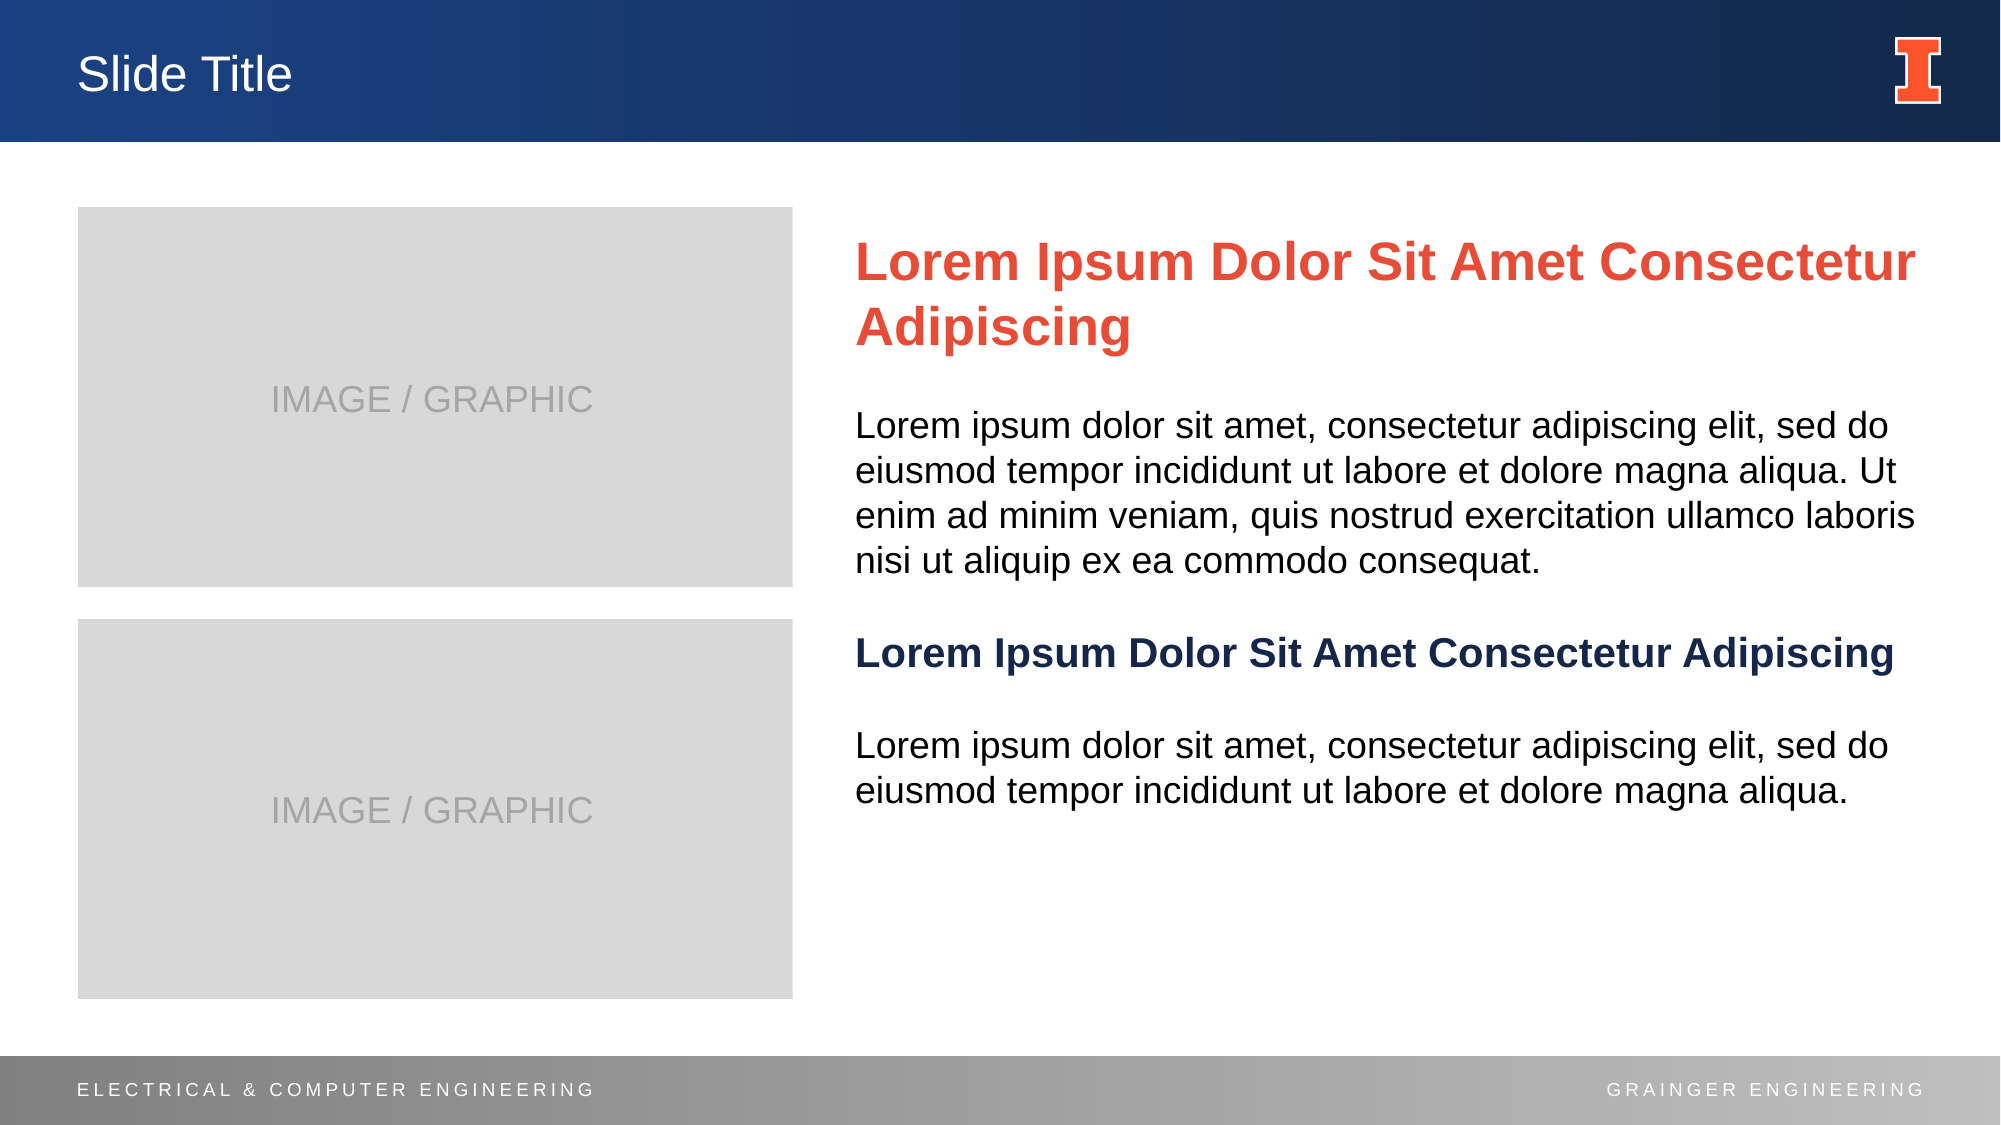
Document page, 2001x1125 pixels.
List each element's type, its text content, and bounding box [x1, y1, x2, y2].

text_box [0, 1056, 2000, 1125]
text_box [0, 0, 2000, 142]
text_box IMAGE / GRAPHIC [245, 778, 620, 839]
text_box GRAINGER ENGINEERING [1531, 1070, 1938, 1108]
picture [1895, 37, 1941, 104]
text_box Slide Title [61, 33, 1852, 109]
text_box Lorem Ipsum Dolor Sit Amet Consectetur Adipiscing Lorem ipsum dolor sit amet, consectetur adipiscing elit, sed do eiusmod tempor incididunt ut labore et dolore magna aliqua. Ut enim ad minim veniam, quis nostrud exercitation ullamco laboris nisi ut aliquip ex ea commodo consequat. Lorem Ipsum Dolor Sit Amet Consectetur Adipiscing Lorem ipsum dolor sit amet, consectetur adipiscing elit, sed do eiusmod tempor incididunt ut labore et dolore magna aliqua. [840, 218, 1938, 1010]
text_box IMAGE / GRAPHIC [245, 367, 620, 428]
text_box ELECTRICAL & COMPUTER ENGINEERING [61, 1070, 1373, 1108]
text_box [77, 619, 793, 999]
text_box [77, 207, 793, 588]
